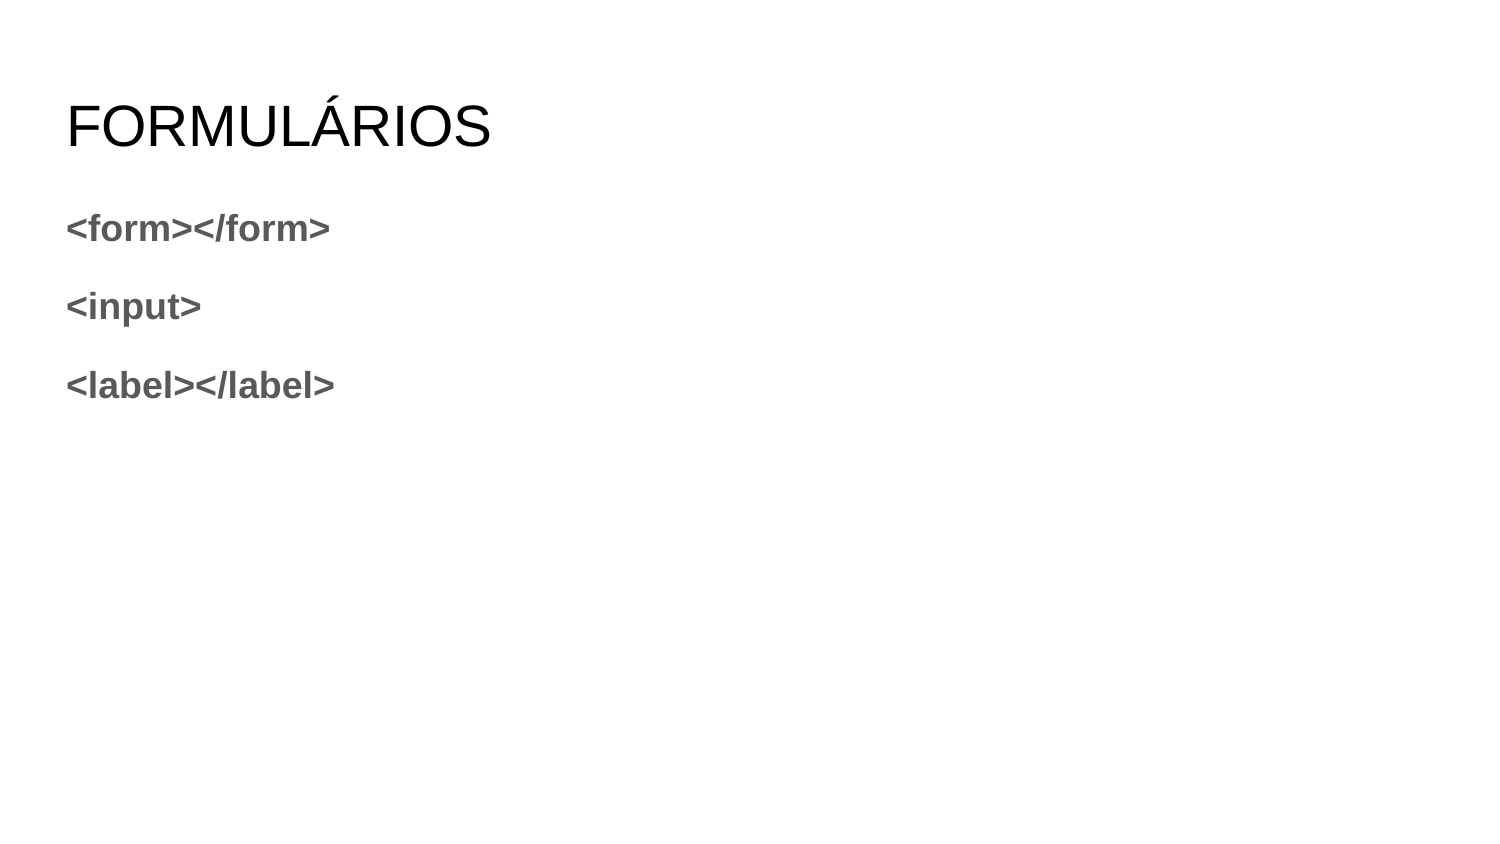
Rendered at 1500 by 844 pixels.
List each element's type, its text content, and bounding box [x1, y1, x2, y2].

title FORMULÁRIOS [51, 72, 1449, 167]
list <form></form> <input> <label></label> [51, 189, 1449, 750]
